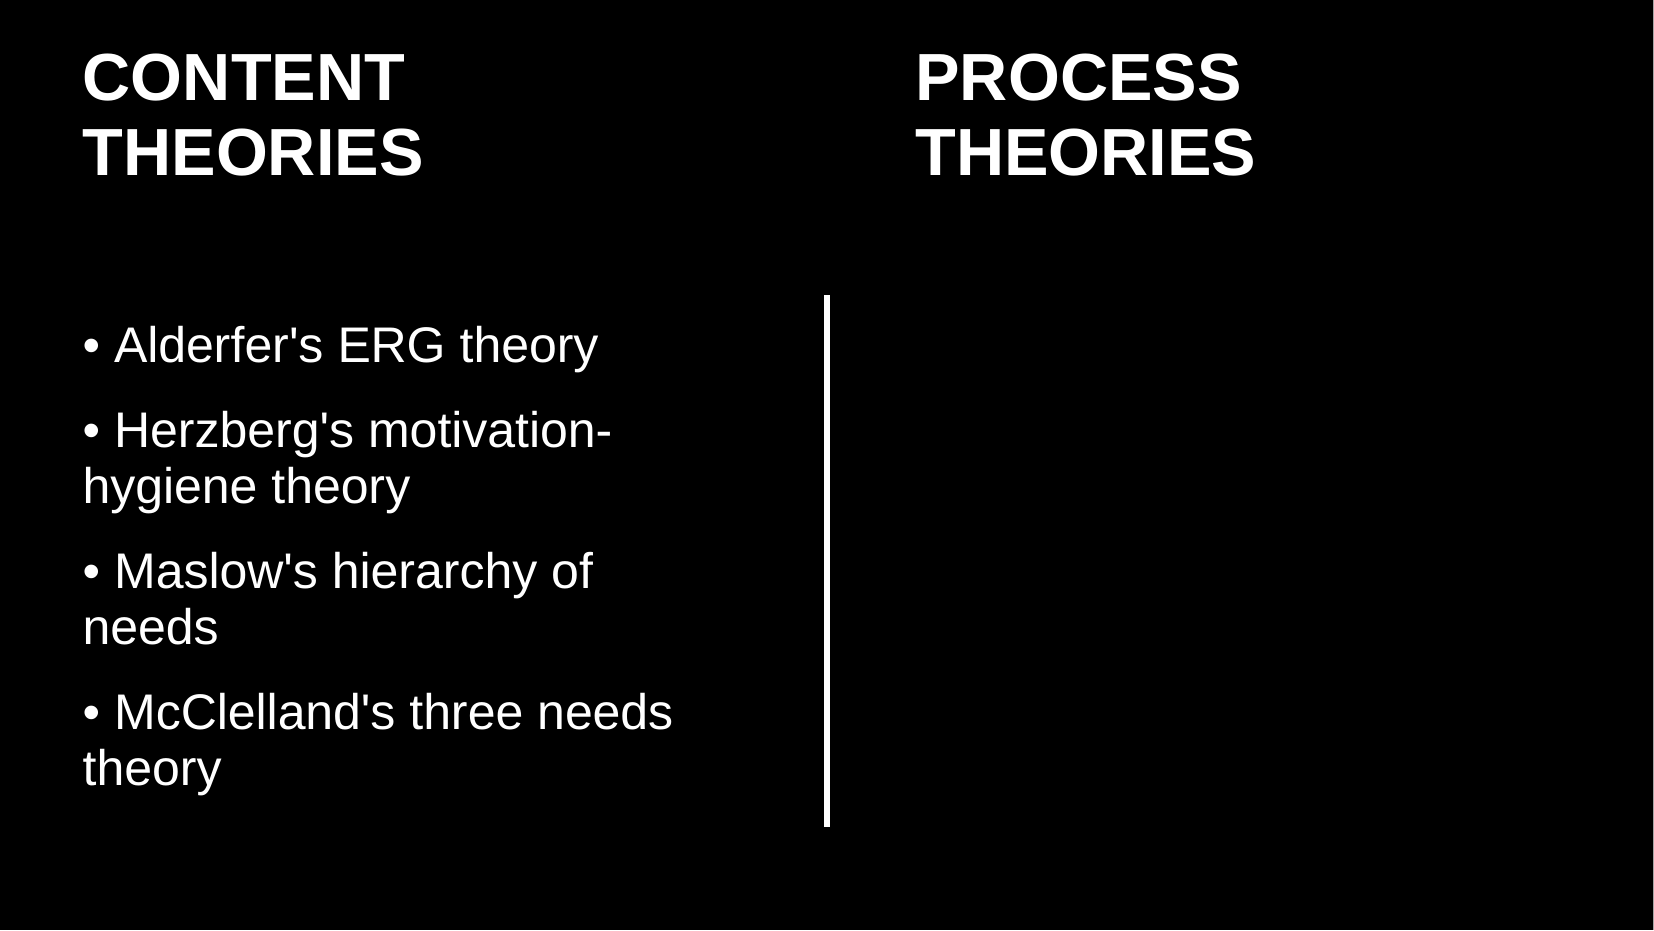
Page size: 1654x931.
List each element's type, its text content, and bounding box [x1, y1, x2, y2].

title CONTENT THEORIES [82, 37, 739, 193]
list • Alderfer's ERG theory • Herzberg's motivation-hygiene theory • Maslow's hierarchy of needs • McClelland's three needs theory [82, 316, 739, 857]
title PROCESS THEORIES [915, 37, 1571, 193]
